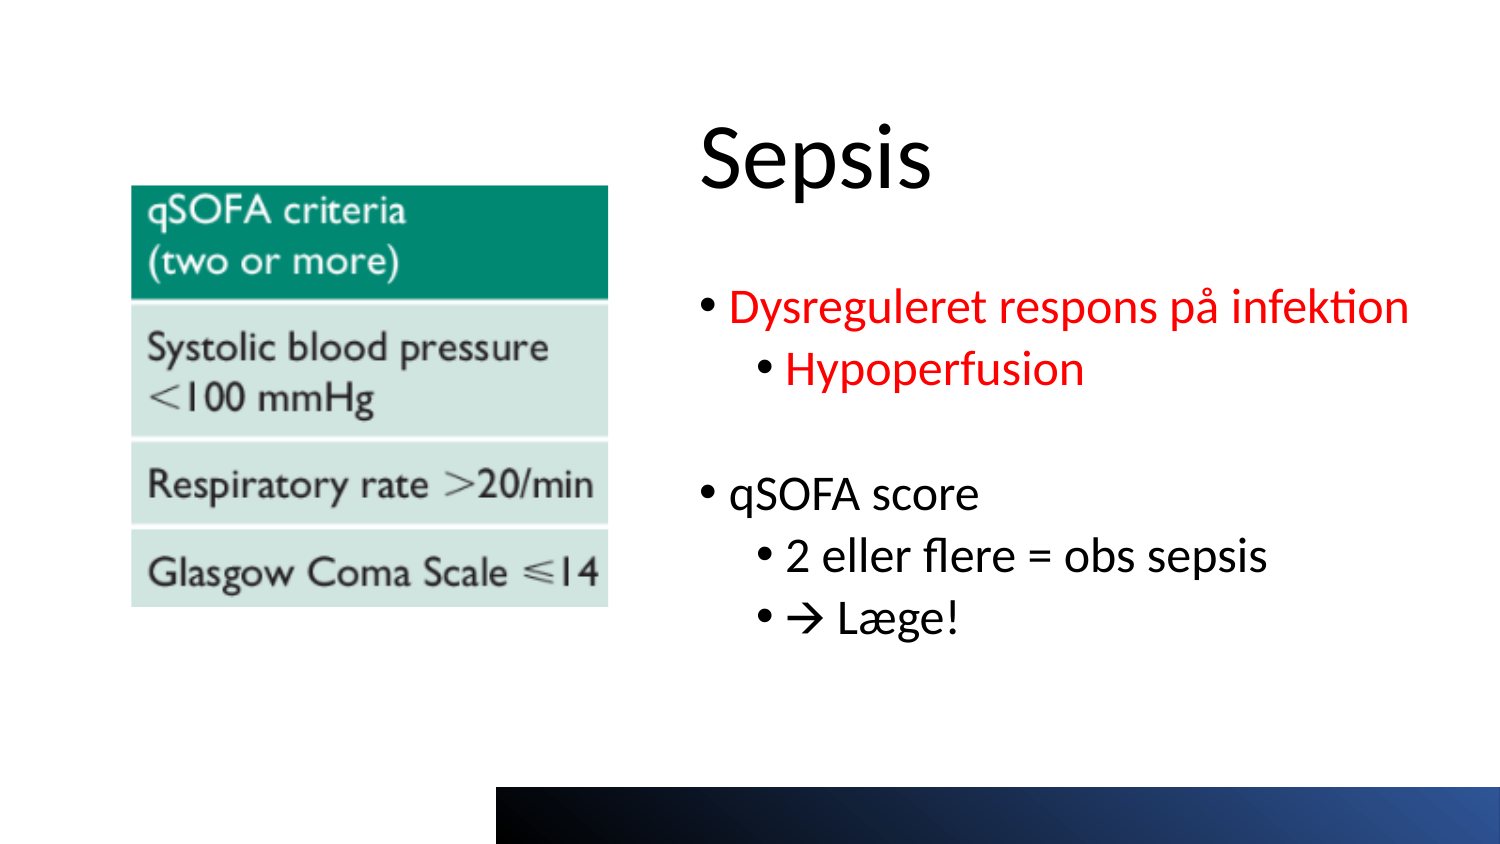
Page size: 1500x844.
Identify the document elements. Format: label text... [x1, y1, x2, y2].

picture [131, 184, 609, 607]
text_box [0, 0, 1500, 844]
text_box Sepsis [688, 60, 1397, 215]
text_box Dysreguleret respons på infektion Hypoperfusion qSOFA score 2 eller flere = obs sepsis 🡪 Læge! [688, 274, 1430, 744]
